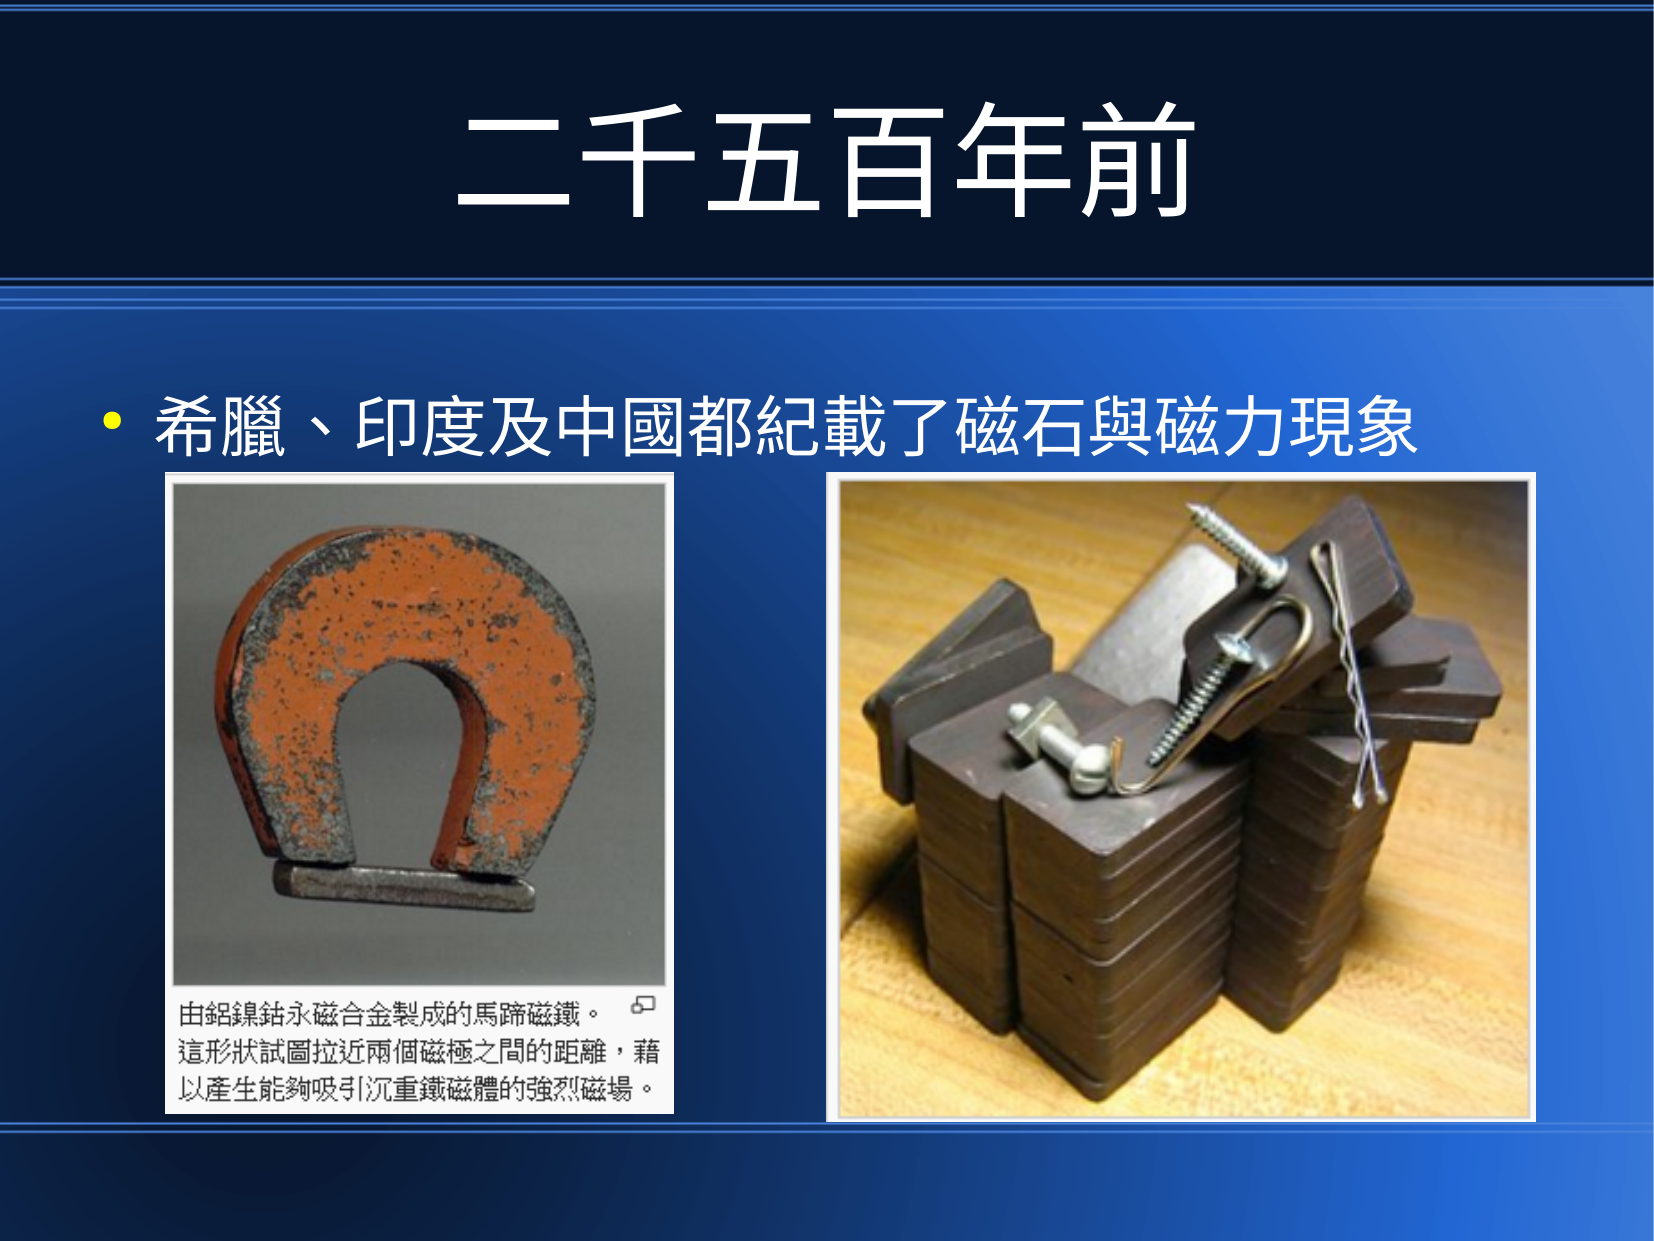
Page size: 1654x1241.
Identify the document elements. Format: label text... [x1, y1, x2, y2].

title 二千五百年前 [82, 49, 1571, 257]
picture [0, 0, 1654, 1241]
list 希臘、印度及中國都紀載了磁石與磁力現象 [82, 325, 1571, 1241]
picture [826, 472, 1536, 1122]
picture [165, 472, 674, 1115]
